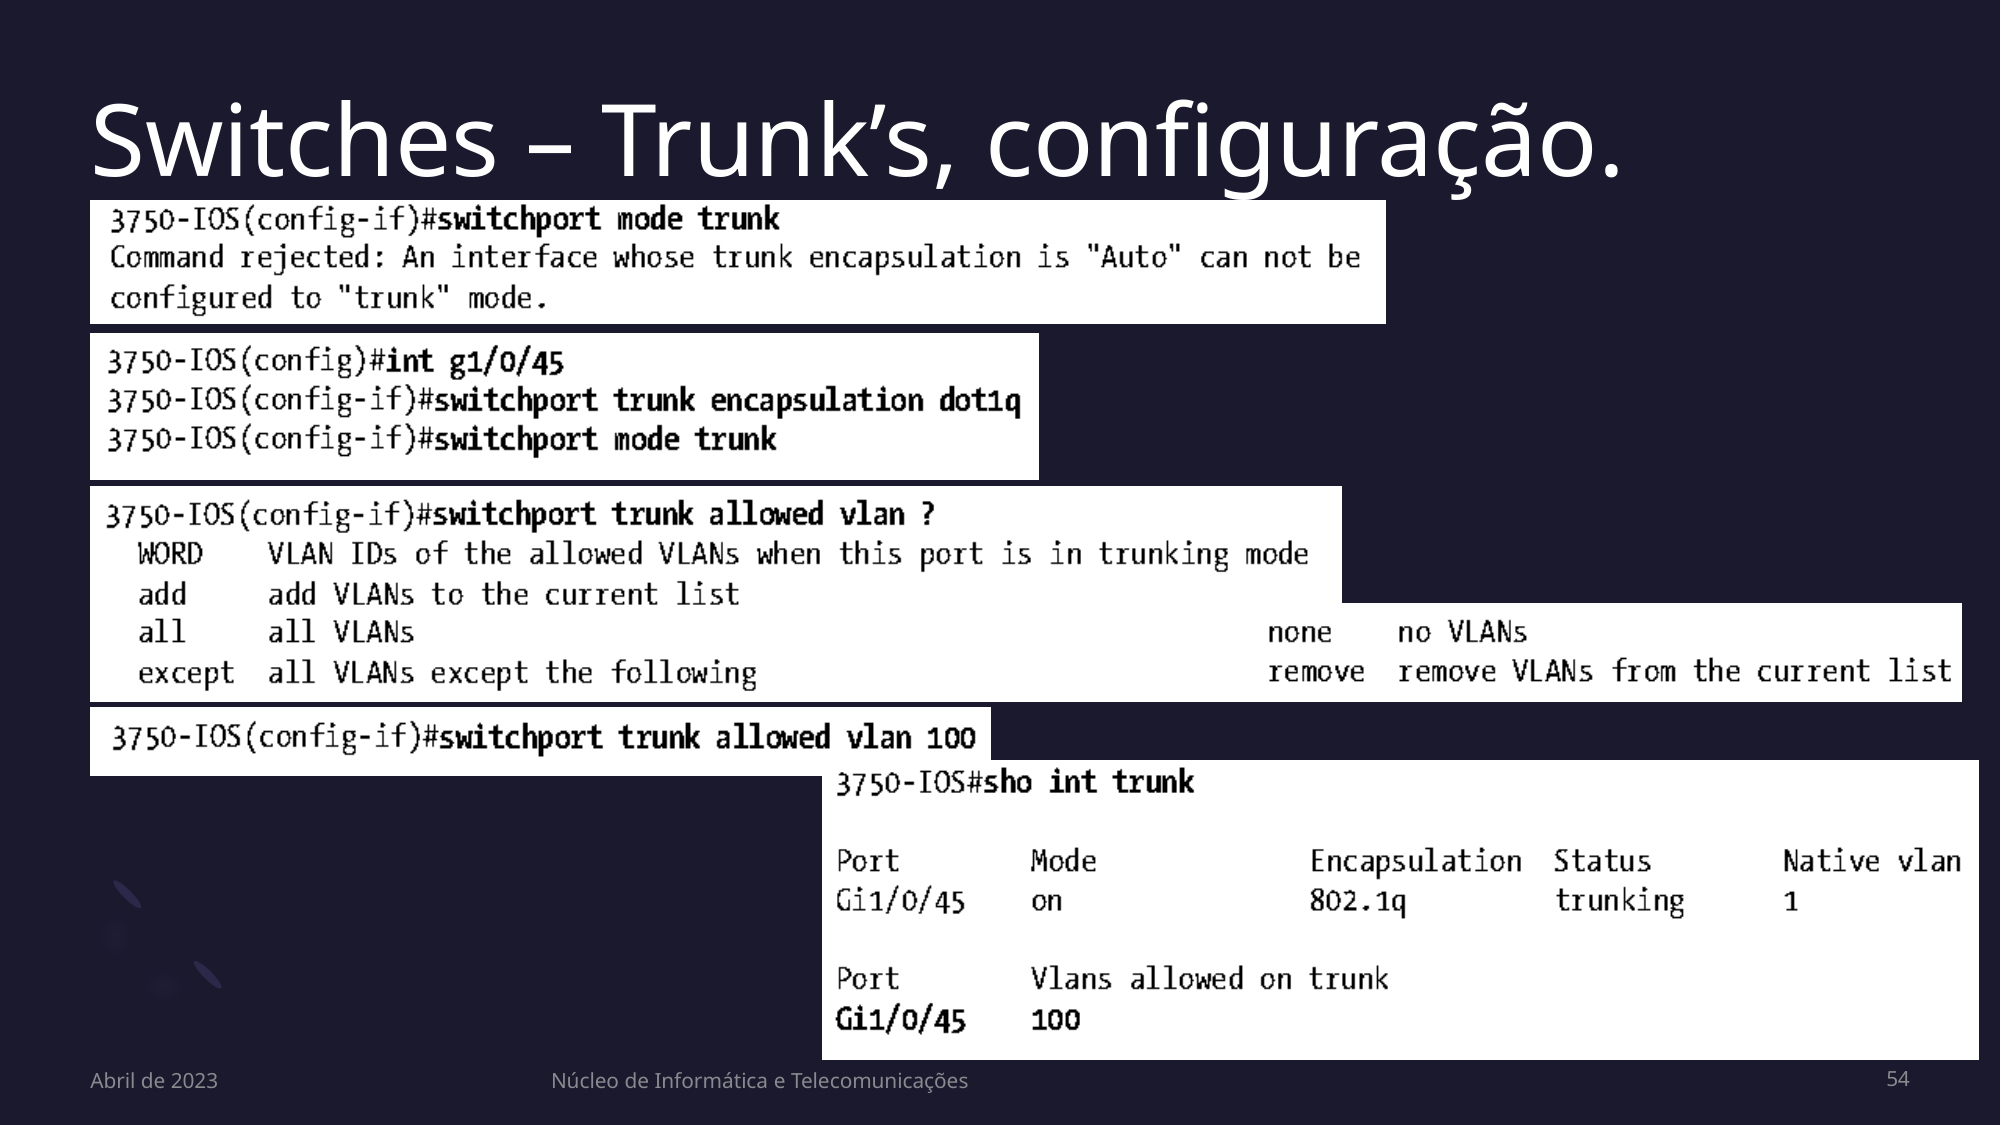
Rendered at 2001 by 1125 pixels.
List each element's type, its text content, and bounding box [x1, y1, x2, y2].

picture [90, 200, 1386, 324]
picture [90, 333, 1039, 480]
title Switches – Trunk’s, configuração. [90, 90, 1937, 339]
picture [90, 707, 1979, 1060]
slide_number <número> [1632, 1067, 1910, 1093]
slide_number Abril de 2023 [90, 1067, 522, 1093]
footer Núcleo de Informática e Telecomunicações [551, 1067, 1598, 1093]
picture [90, 486, 1962, 702]
